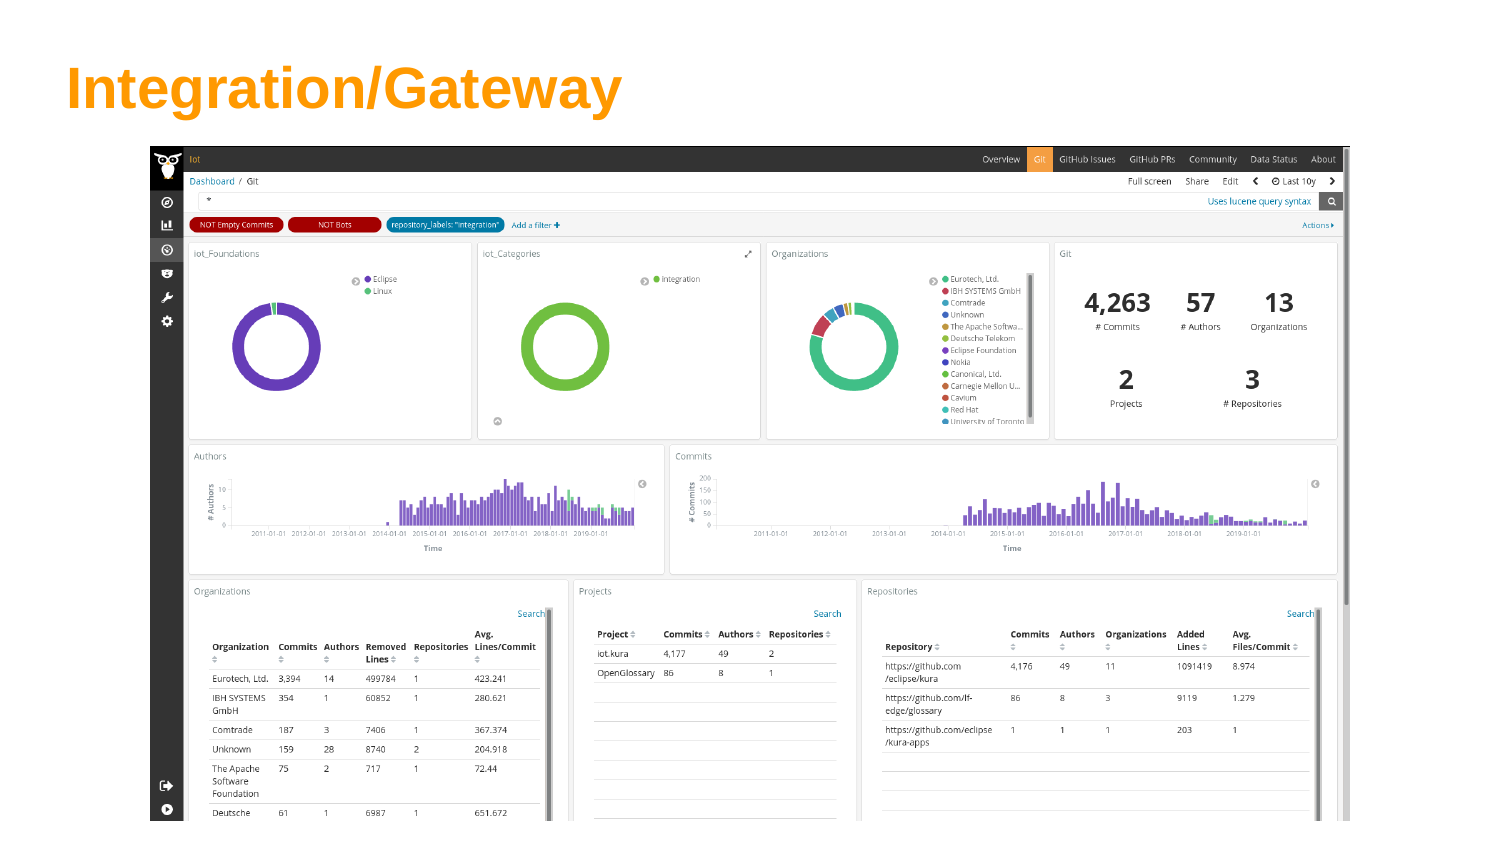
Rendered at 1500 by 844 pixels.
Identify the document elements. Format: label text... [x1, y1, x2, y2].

picture [150, 146, 1350, 822]
title Integration/Gateway [51, 35, 1449, 130]
